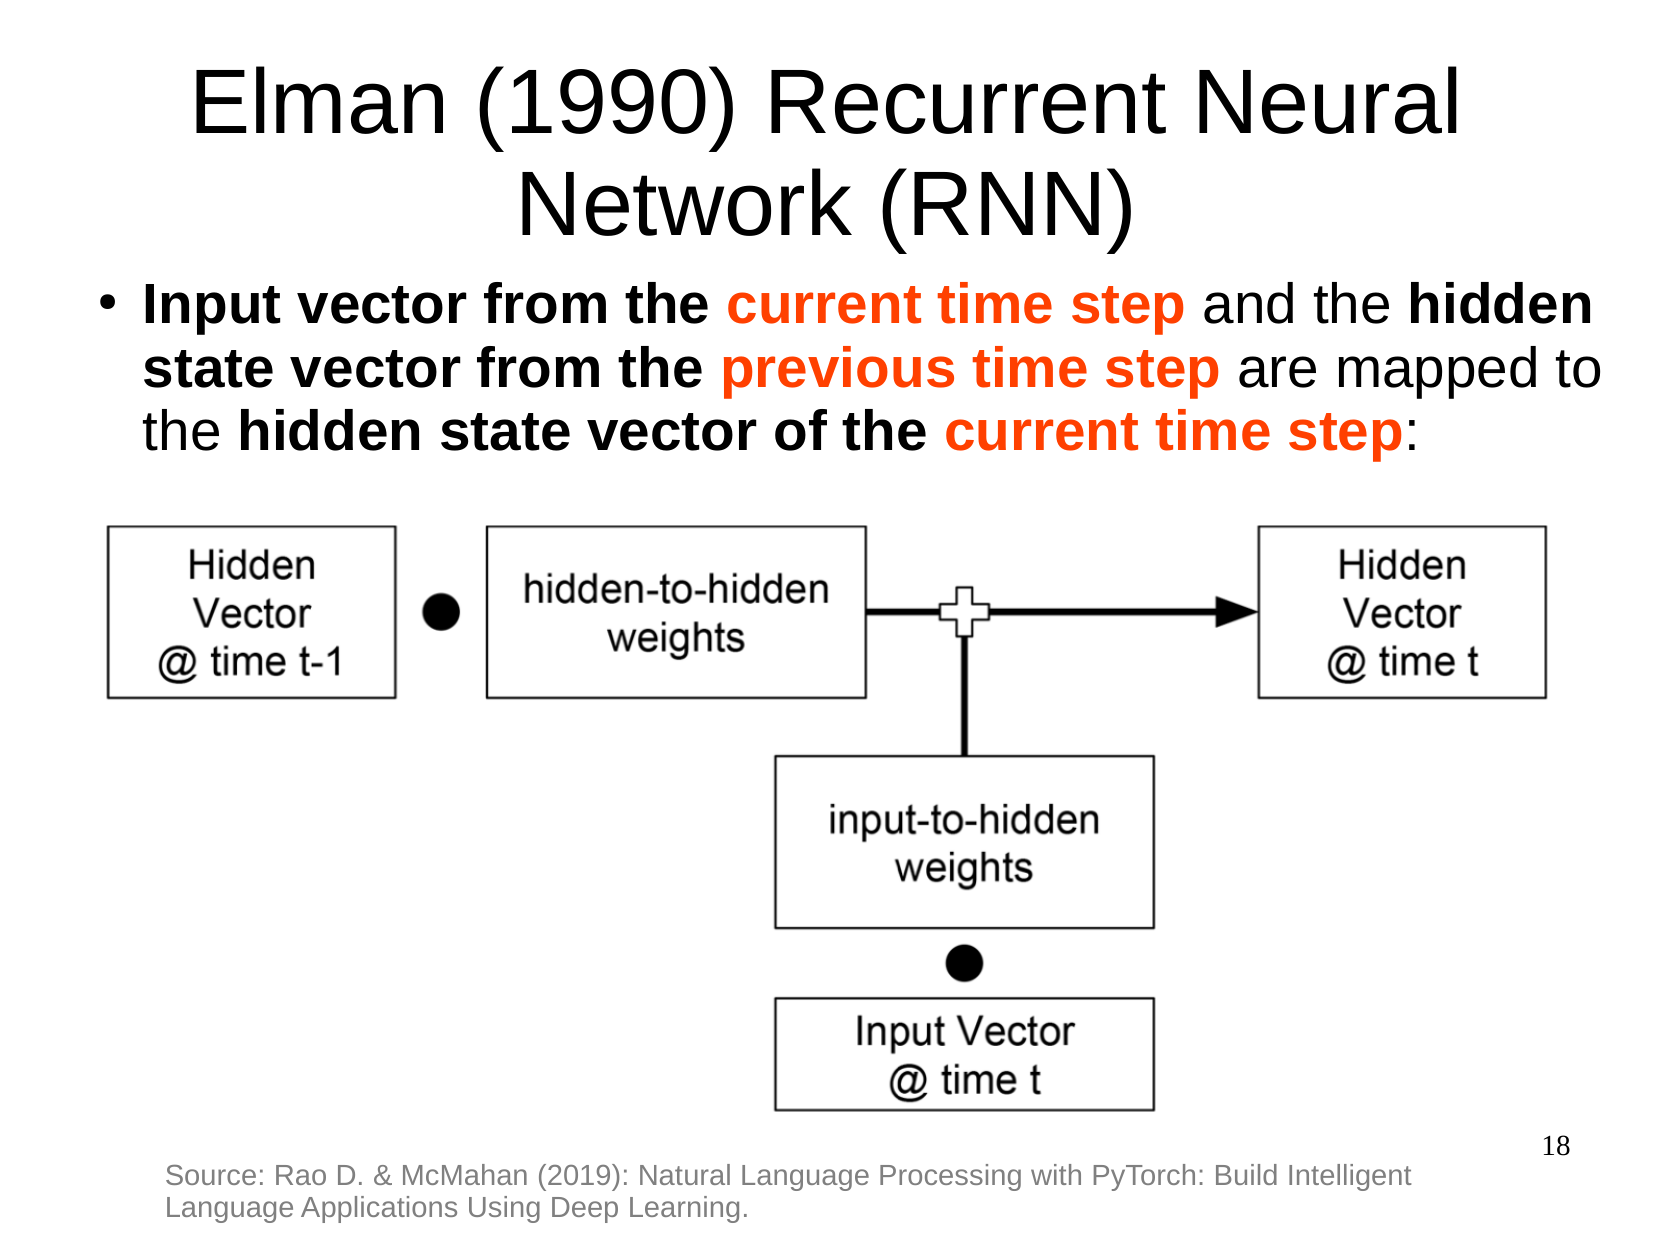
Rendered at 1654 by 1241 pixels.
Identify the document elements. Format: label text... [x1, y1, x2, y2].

picture [91, 512, 1563, 1121]
list Input vector from the current time step and the hidden state vector from the previous time step are mapped to the hidden state vector of the current time step: [82, 272, 1606, 481]
title Elman (1990) Recurrent Neural Network (RNN) [82, 49, 1571, 257]
text_box Source: Rao D. & McMahan (2019): Natural Language Processing with PyTorch: Build Intelligent Language Applications Using Deep Learning. [150, 1151, 1516, 1232]
